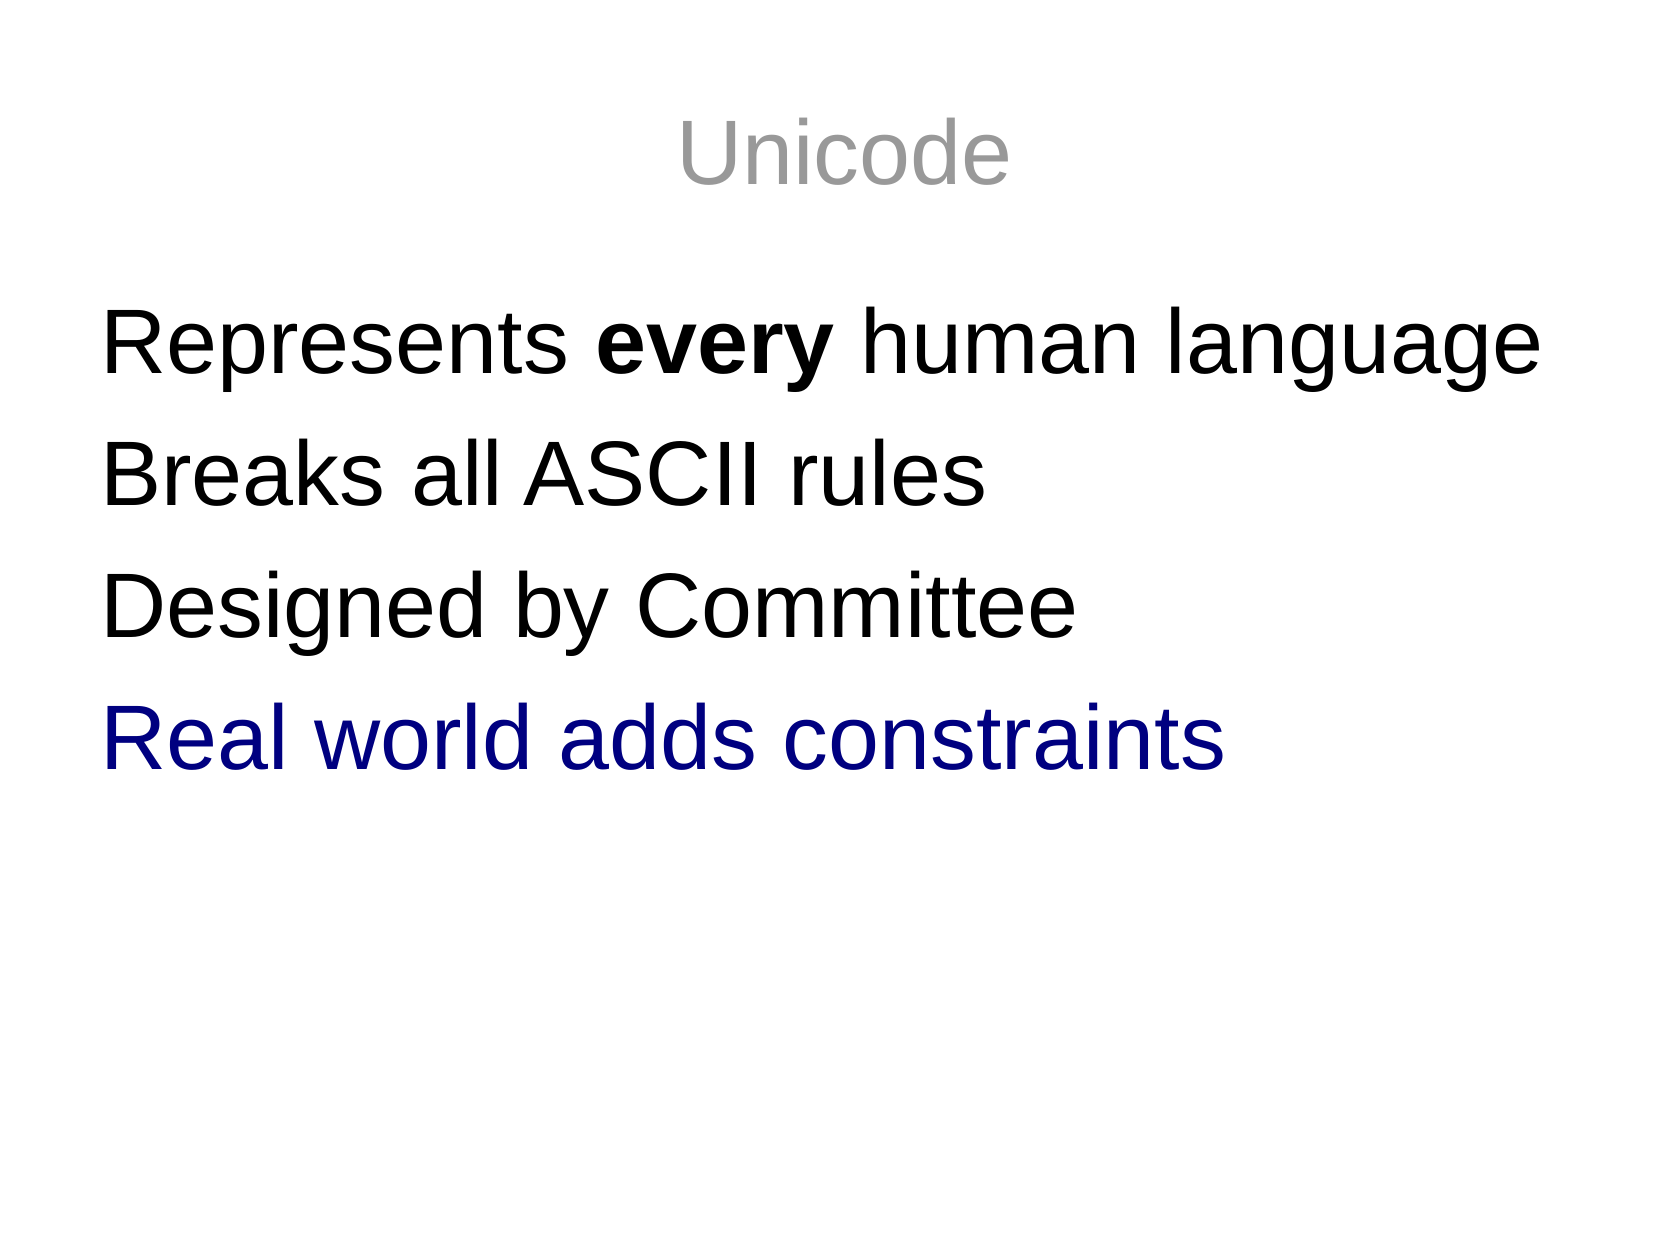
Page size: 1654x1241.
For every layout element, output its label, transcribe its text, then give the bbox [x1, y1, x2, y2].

title Unicode [82, 49, 1571, 257]
list Represents every human language Breaks all ASCII rules Designed by Committee Real world adds constraints [82, 290, 1571, 1094]
